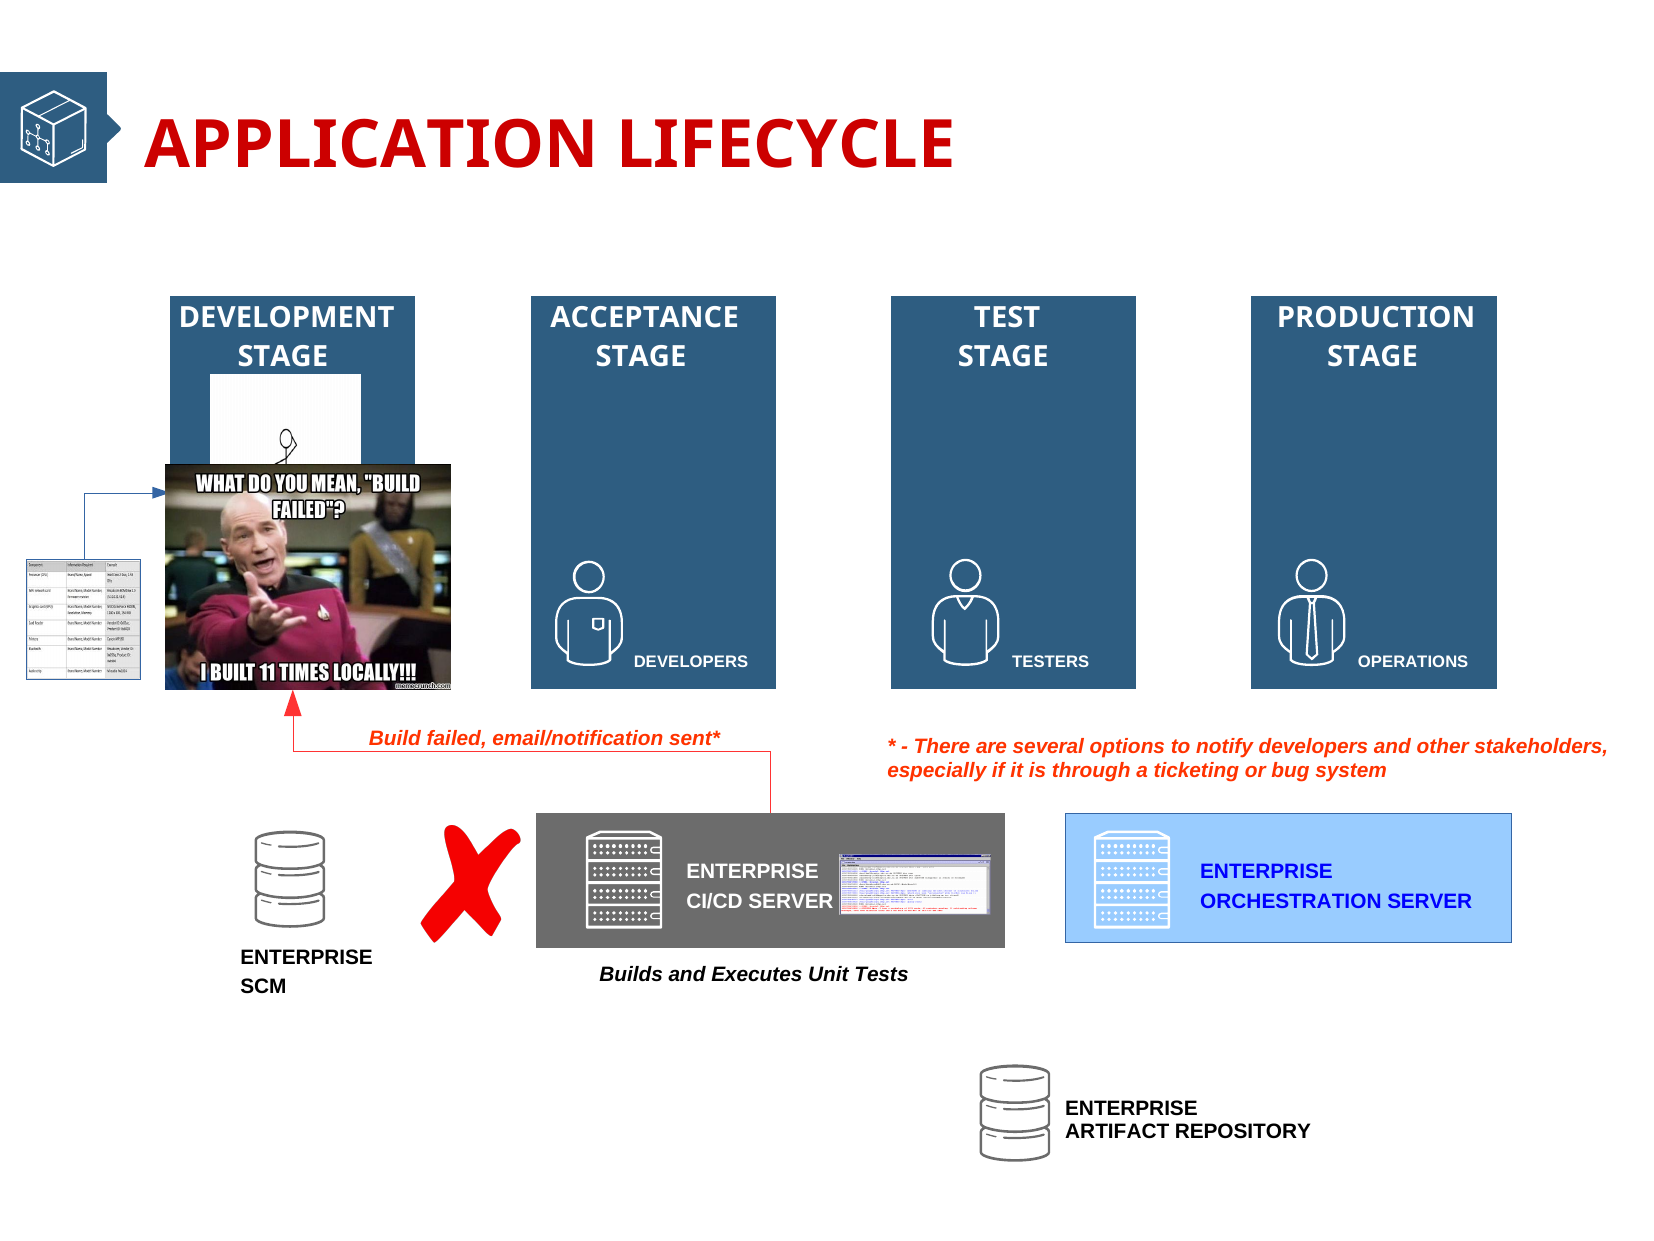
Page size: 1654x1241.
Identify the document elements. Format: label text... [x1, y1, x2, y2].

text_box DEVELOPERS [633, 642, 761, 669]
text_box [531, 296, 776, 689]
text_box ACCEPTANCE STAGE [550, 295, 752, 362]
text_box [979, 1064, 1051, 1162]
text_box ENTERPRISE CI/CD SERVER [686, 860, 839, 910]
text_box DEVELOPMENT STAGE [178, 295, 402, 362]
text_box ENTERPRISE ORCHESTRATION SERVER [1200, 860, 1484, 910]
text_box APPLICATION LIFECYCLE [144, 96, 1256, 171]
text_box TESTERS [1012, 642, 1100, 669]
text_box OPERATIONS [1357, 642, 1480, 669]
text_box [536, 813, 1005, 948]
text_box * - There are several options to notify developers and other stakeholders, especially if it is through a ticketing or bug system [887, 735, 1621, 782]
picture [26, 559, 141, 680]
text_box Builds and Executes Unit Tests [599, 962, 908, 986]
text_box ENTERPRISE SCM [240, 945, 373, 995]
text_box Build failed, email/notification sent* [368, 726, 721, 751]
text_box [891, 296, 1136, 689]
text_box TEST STAGE [957, 295, 1070, 362]
text_box [254, 830, 326, 928]
picture [165, 374, 451, 691]
text_box [0, 72, 121, 183]
text_box PRODUCTION STAGE [1276, 295, 1475, 362]
text_box [1065, 813, 1512, 942]
text_box ENTERPRISE ARTIFACT REPOSITORY [1065, 1096, 1314, 1143]
text_box [170, 296, 415, 464]
picture [420, 824, 521, 943]
text_box [1251, 296, 1497, 689]
picture [839, 854, 991, 916]
